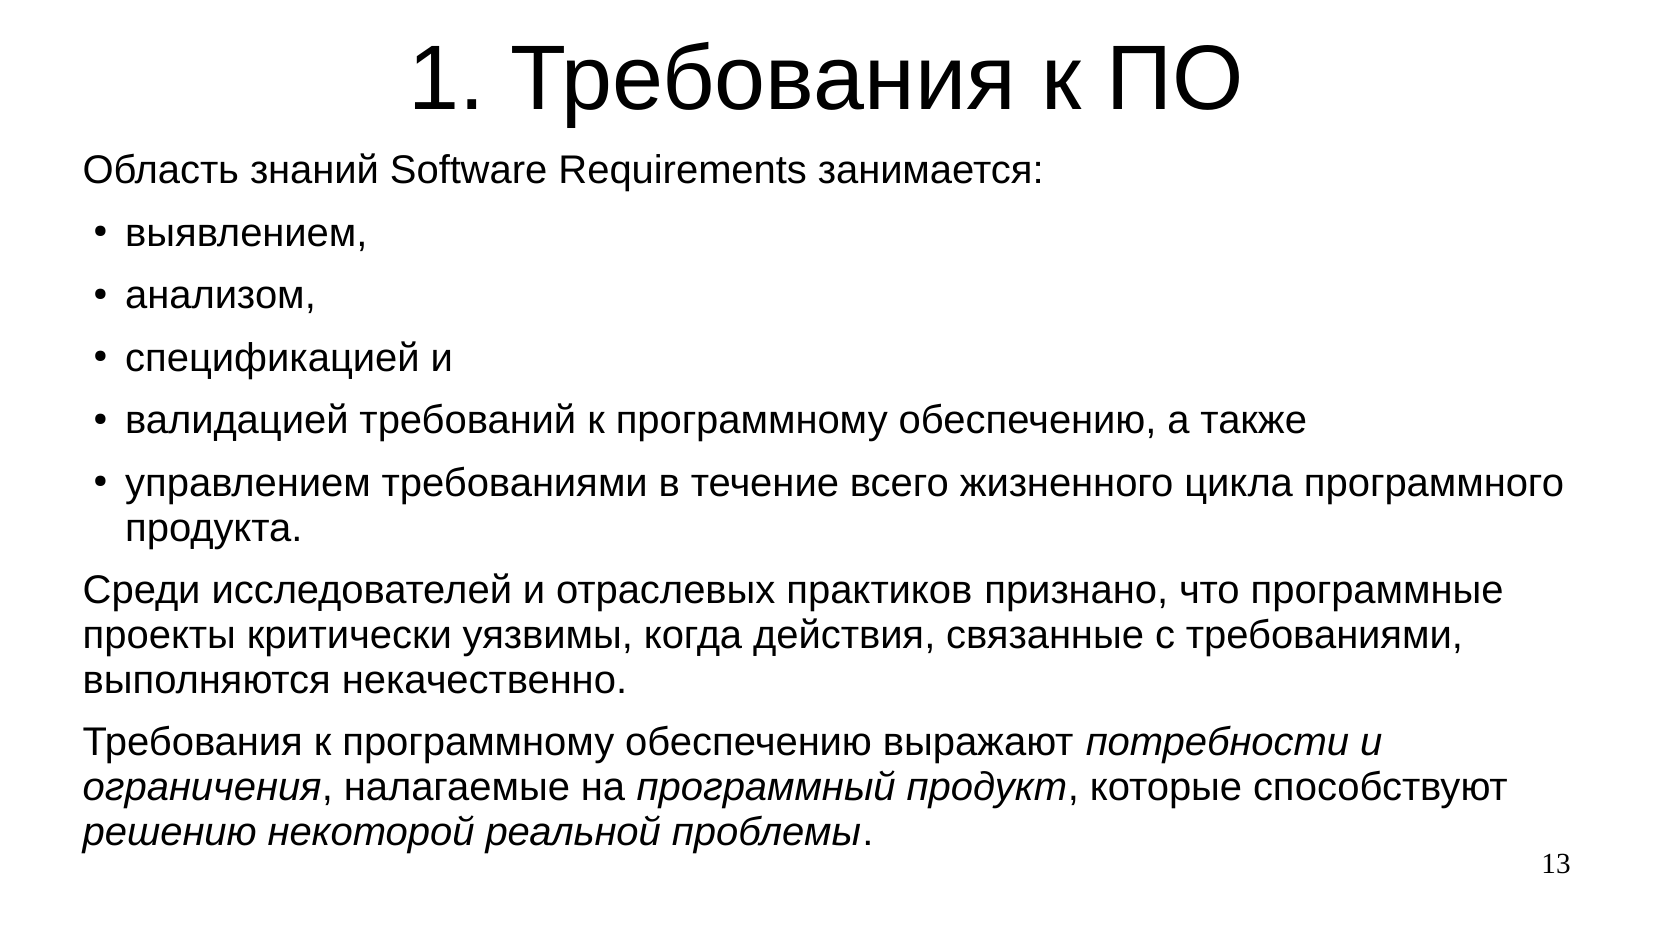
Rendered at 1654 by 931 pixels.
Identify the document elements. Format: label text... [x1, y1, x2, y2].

title 1. Требования к ПО [82, 26, 1571, 129]
list Область знаний Software Requirements занимается: выявлением, анализом, спецификацией и валидацией требований к программному обеспечению, а также управлением требованиями в течение всего жизненного цикла программного продукта. Среди исследователей и отраслевых практиков признано, что программные проекты критически уязвимы, когда действия, связанные с требованиями, выполняются некачественно. Требования к программному обеспечению выражают потребности и ограничения, налагаемые на программный продукт, которые способствуют решению некоторой реальной проблемы. [82, 147, 1571, 857]
